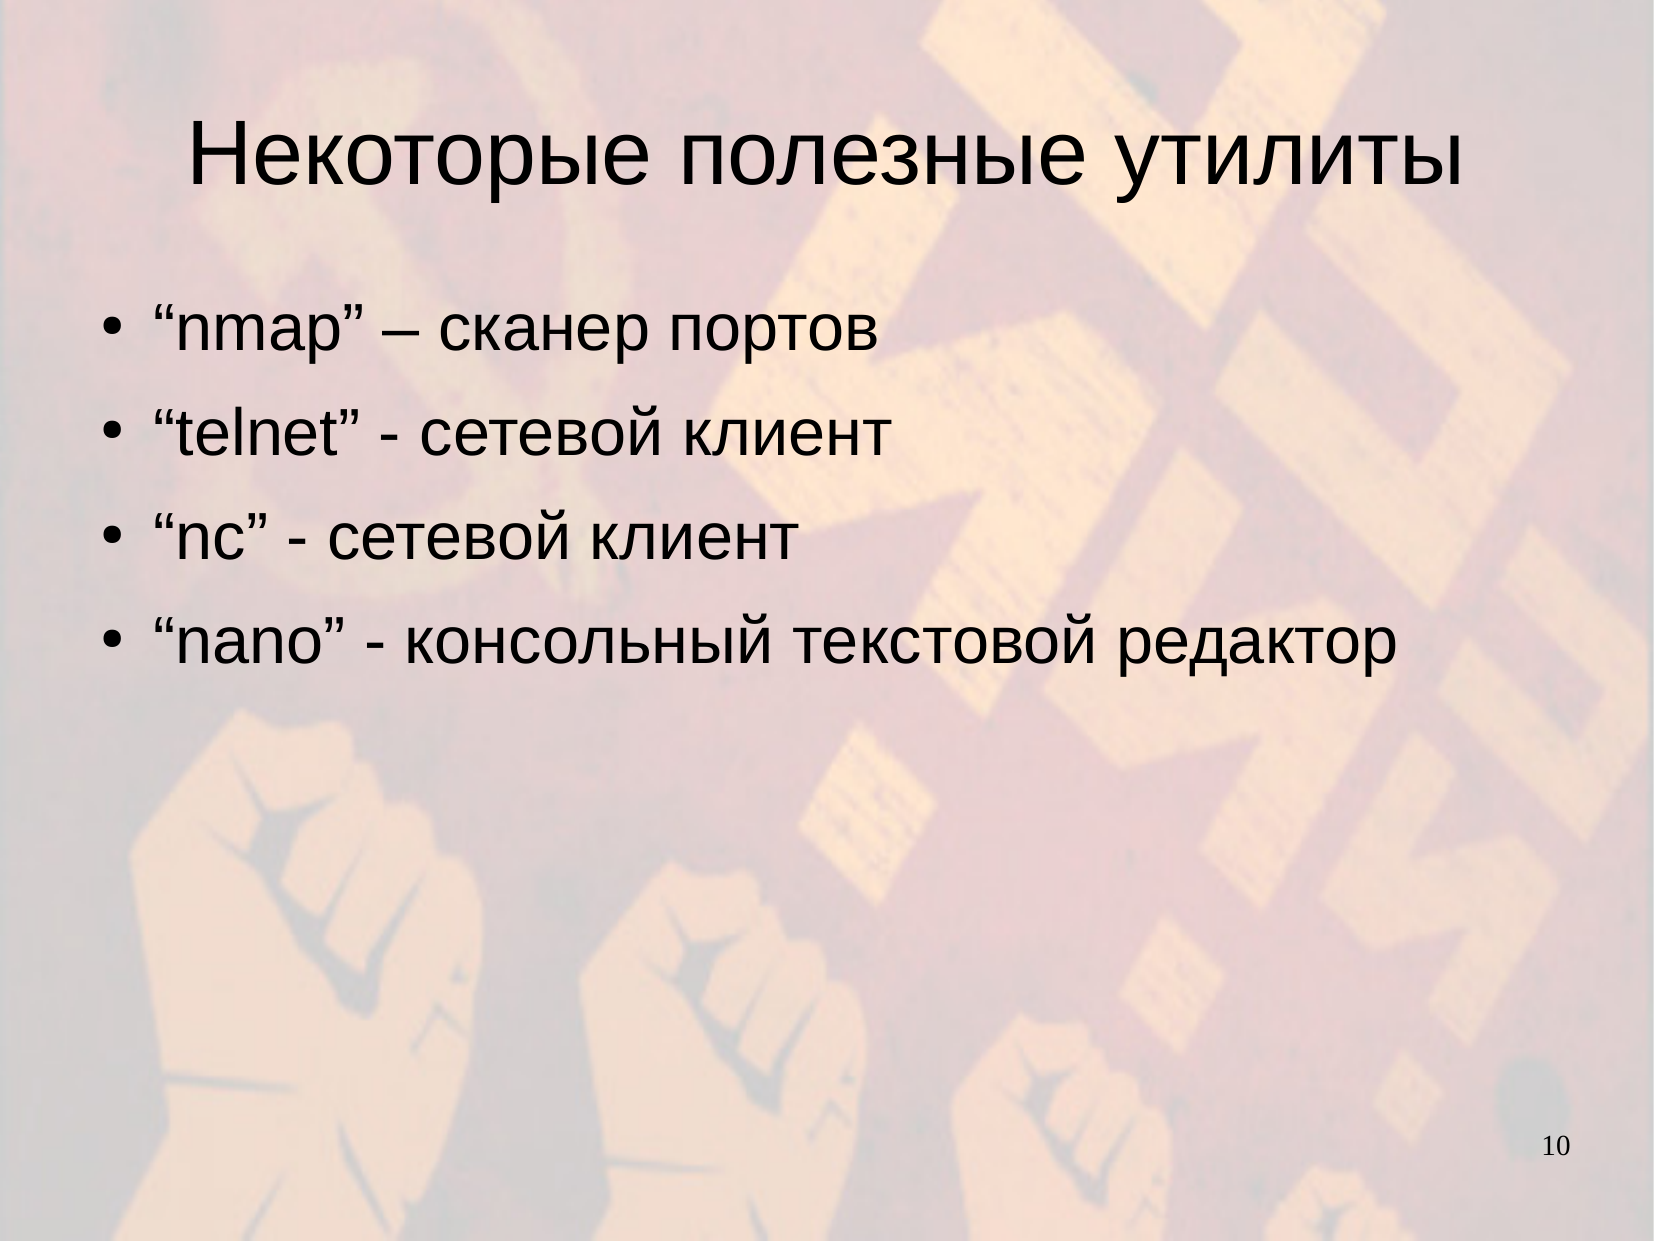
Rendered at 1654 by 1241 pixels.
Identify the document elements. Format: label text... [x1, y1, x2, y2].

title Некоторые полезные утилиты [82, 49, 1571, 257]
picture [0, 0, 1654, 1241]
list “nmap” – сканер портов “telnet” - сетевой клиент “nc” - сетевой клиент “nano” - консольный текстовой редактор [82, 290, 1571, 1010]
